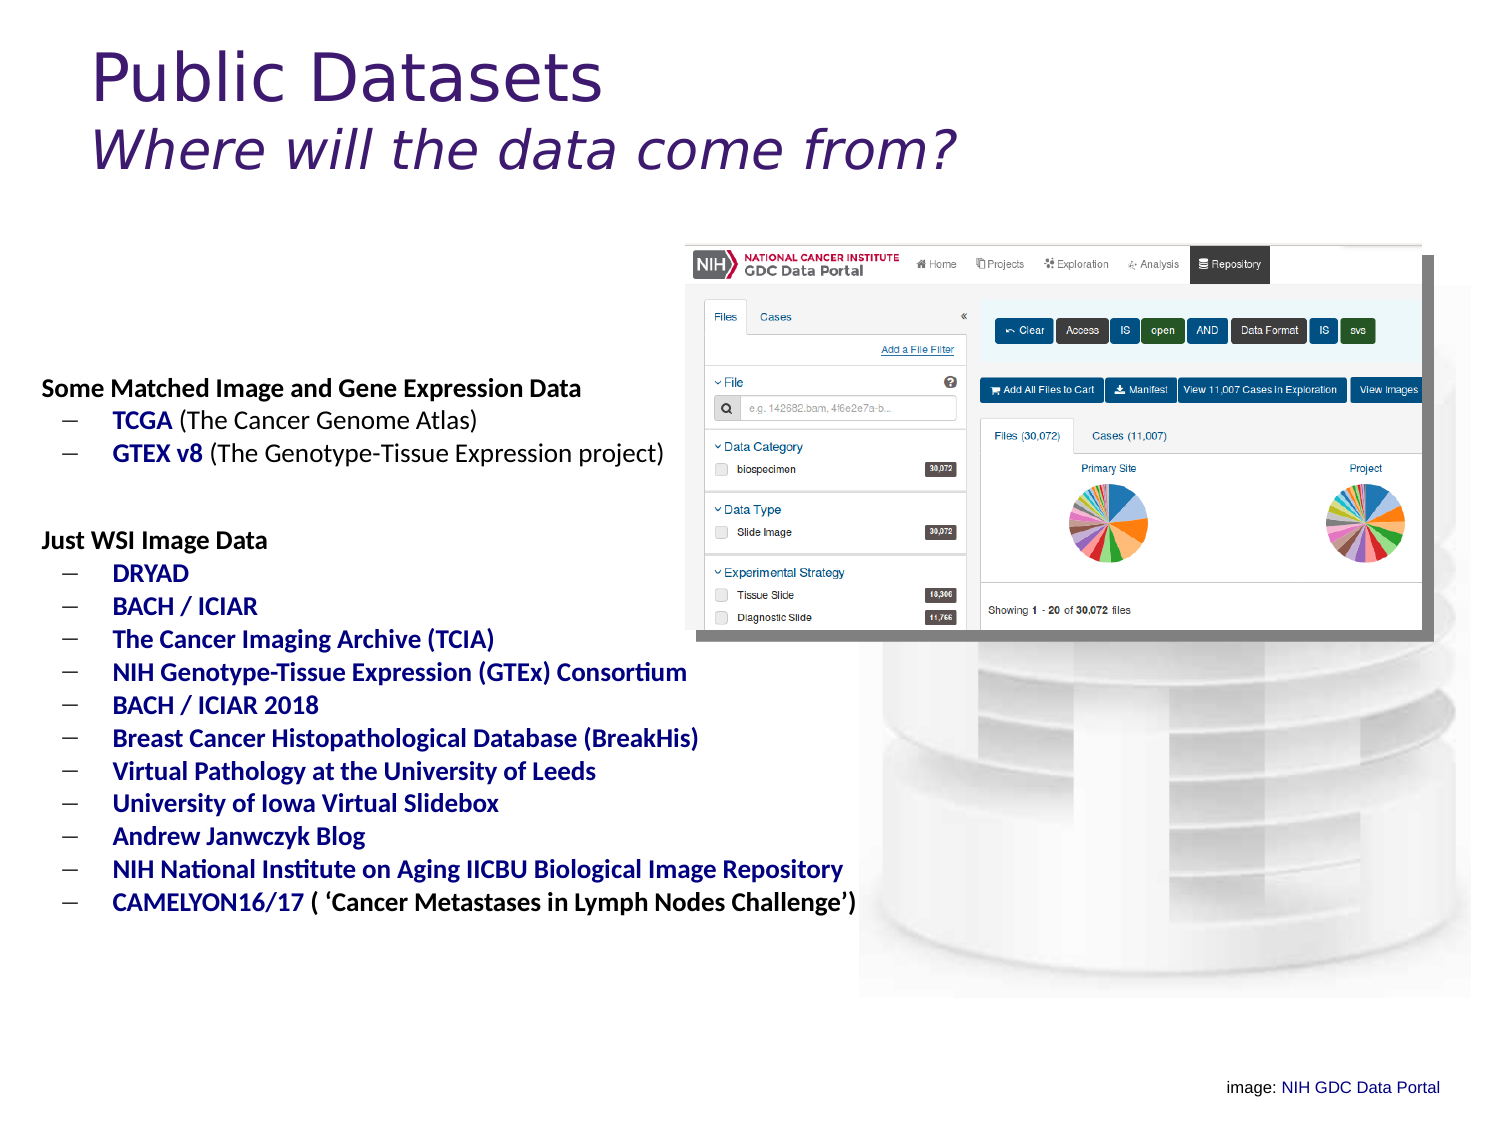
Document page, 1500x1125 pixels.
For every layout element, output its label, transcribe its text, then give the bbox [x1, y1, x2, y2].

picture [1180, 285, 1471, 998]
list Some Matched Image and Gene Expression Data TCGA (The Cancer Genome Atlas) GTEX v8 (The Genotype-Tissue Expression project) Just WSI Image Data DRYAD BACH / ICIAR The Cancer Imaging Archive (TCIA) NIH Genotype-Tissue Expression (GTEx) Consortium BACH / ICIAR 2018 Breast Cancer Histopathological Database (BreakHis) Virtual Pathology at the University of Leeds University of Iowa Virtual Slidebox Andrew Janwczyk Blog NIH National Institute on Aging IICBU Biological Image Repository CAMELYON16/17 ( ‘Cancer Metastases in Lymph Nodes Challenge’) [41, 376, 1180, 1018]
title Public Datasets Where will the data come from? [75, 45, 1423, 171]
text_box image: NIH GDC Data Portal [1211, 1070, 1460, 1105]
picture [685, 243, 1422, 630]
